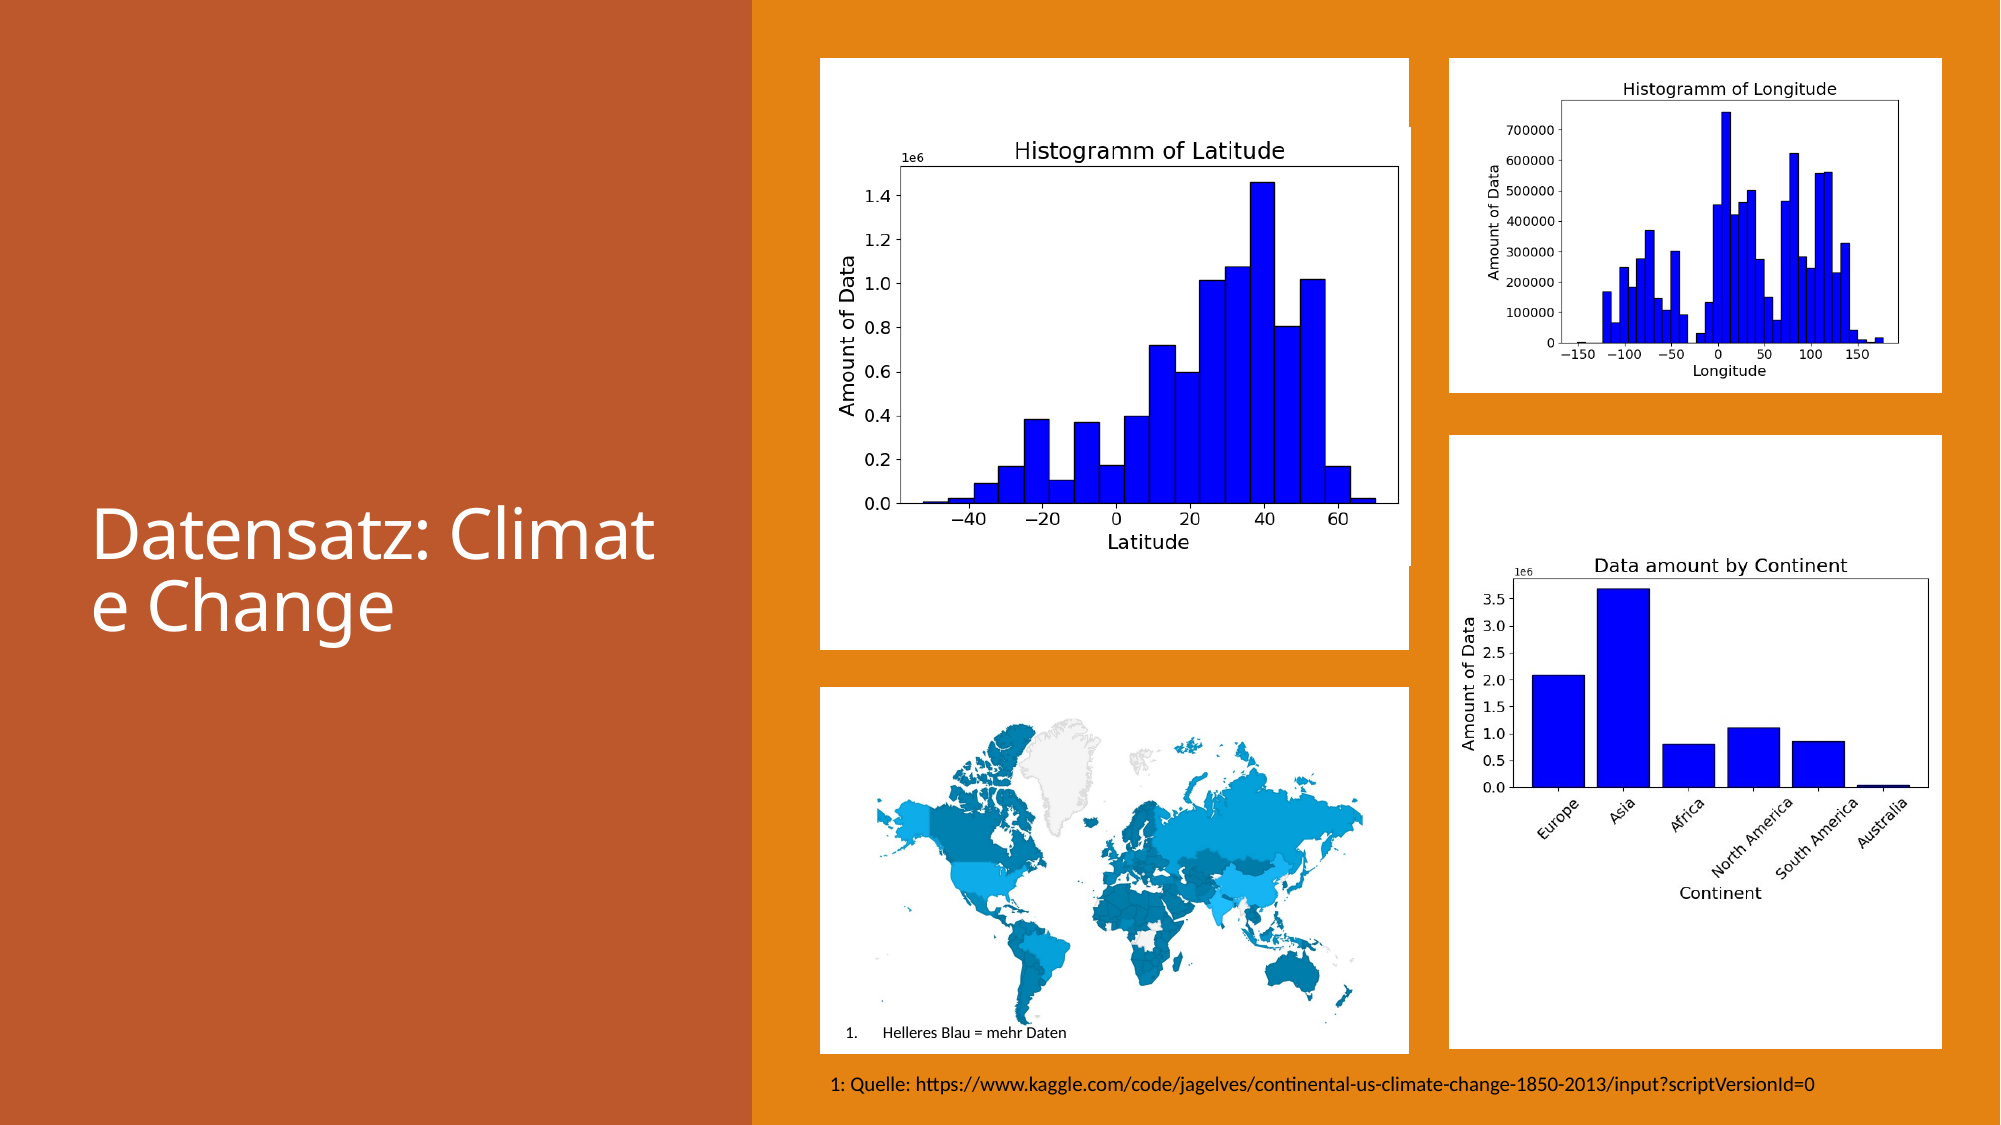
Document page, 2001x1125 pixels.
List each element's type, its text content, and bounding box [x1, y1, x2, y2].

text_box 1: Quelle: https://www.kaggle.com/code/jagelves/continental-us-climate-change-1850-2013/input?scriptVersionId=0 [814, 1068, 1981, 1109]
picture [992, 793, 1002, 812]
text_box [0, 0, 2000, 1125]
text_box Helleres Blau = mehr Daten [830, 1018, 1281, 1055]
picture [826, 127, 1411, 566]
picture [861, 708, 1369, 1033]
title Datensatz: Climate Change [75, 173, 676, 654]
picture [1451, 546, 1939, 913]
picture [1478, 72, 1908, 388]
